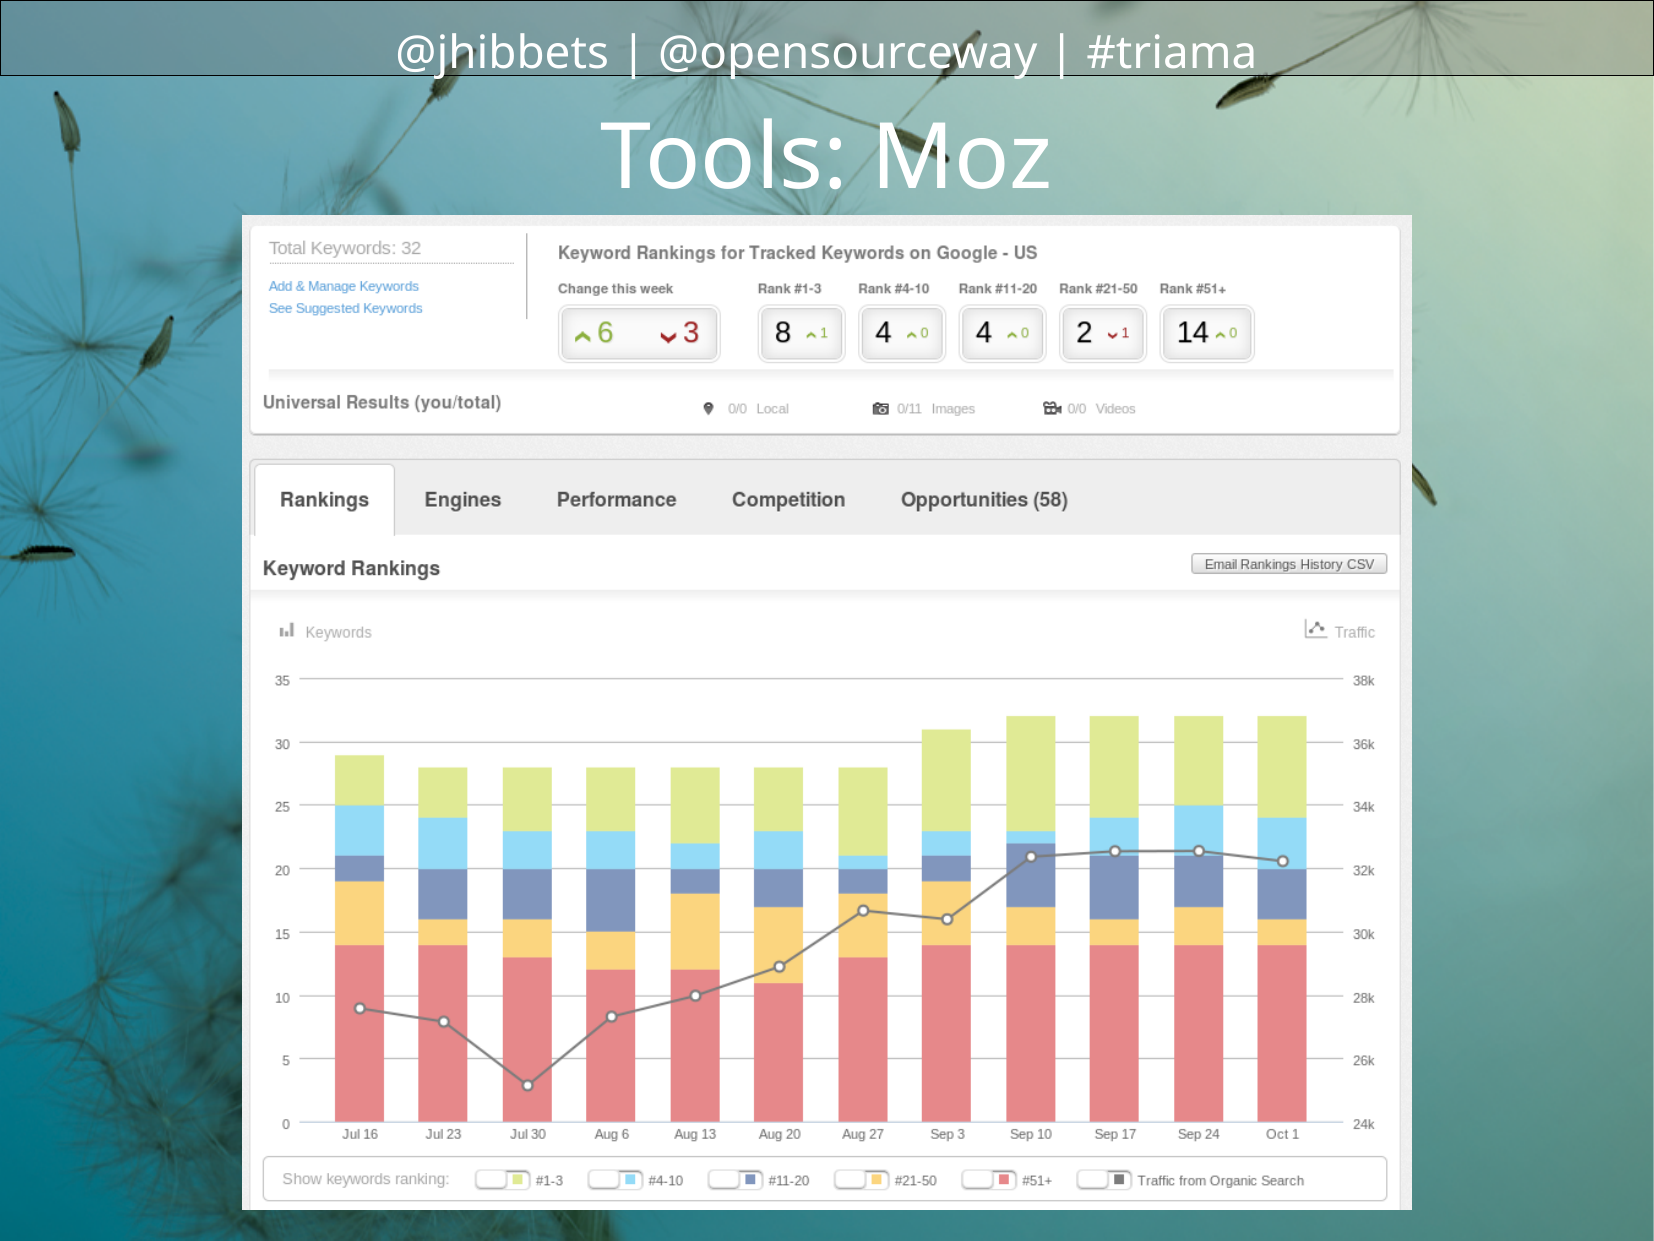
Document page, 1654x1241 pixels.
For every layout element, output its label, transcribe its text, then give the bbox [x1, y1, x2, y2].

picture [0, 76, 1654, 1241]
title Tools: Moz [82, 49, 1571, 257]
